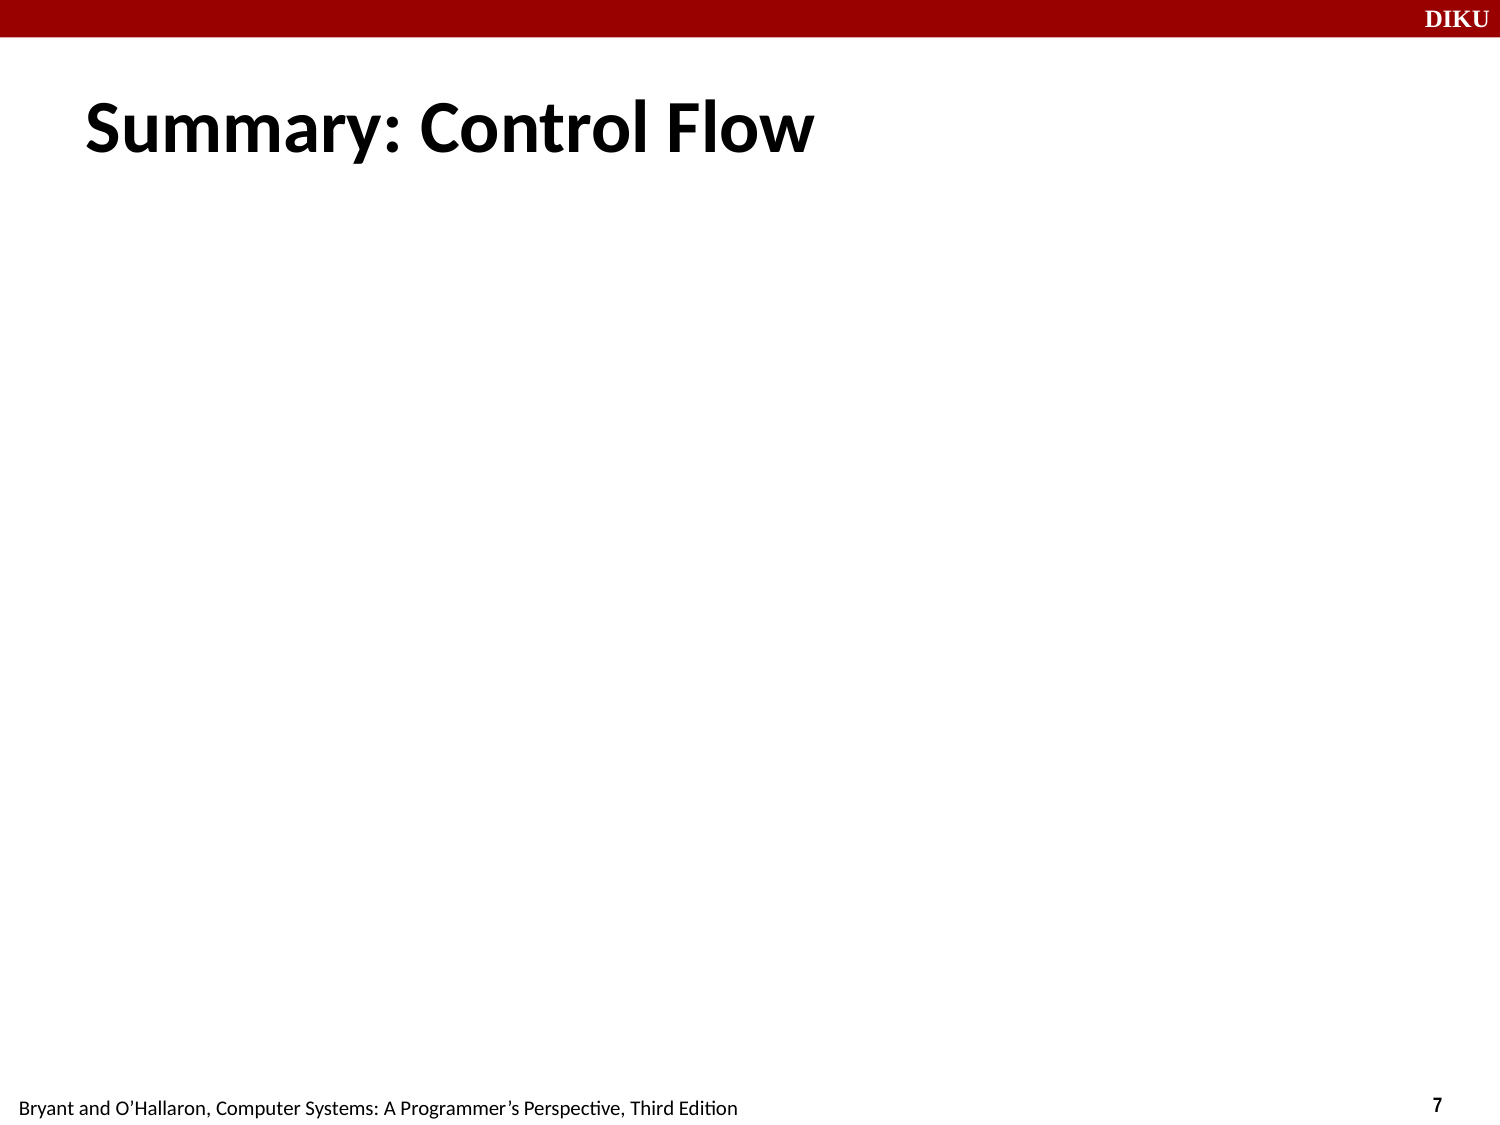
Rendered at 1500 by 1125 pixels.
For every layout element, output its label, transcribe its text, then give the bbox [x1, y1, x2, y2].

text_box Summary: Control Flow [70, 75, 1065, 169]
